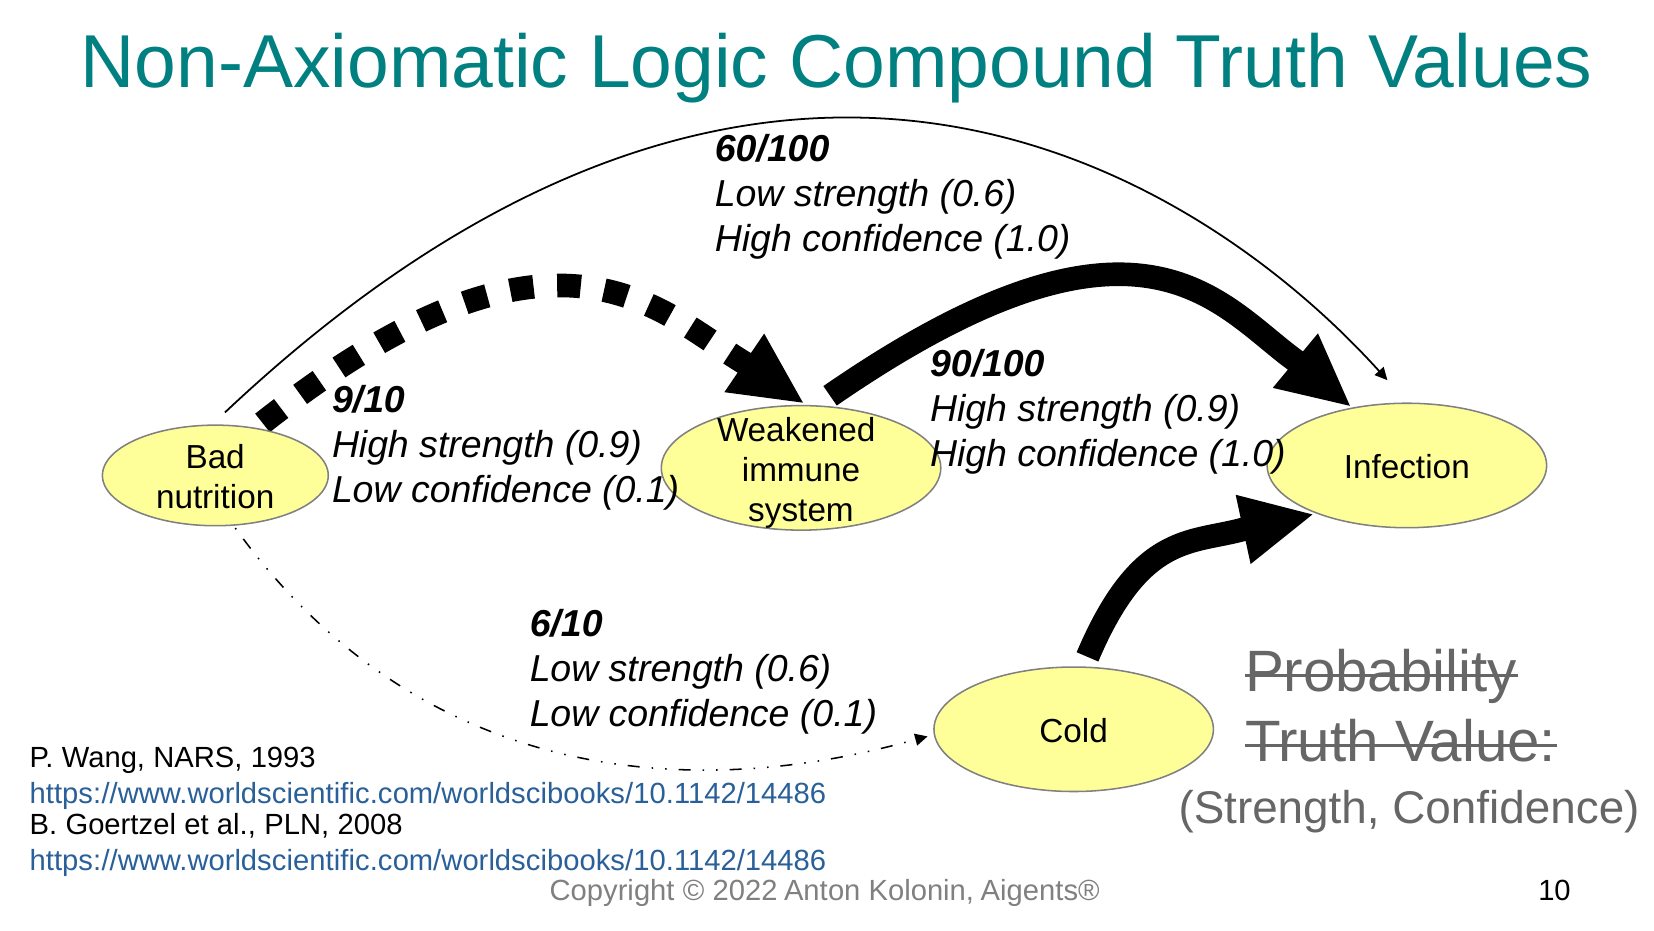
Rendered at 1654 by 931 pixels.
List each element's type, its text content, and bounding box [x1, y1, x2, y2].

text_box Probability Truth Value: [1230, 626, 1566, 712]
text_box P. Wang, NARS, 1993 https://www.worldscientific.com/worldscibooks/10.1142/14486 B. Goertzel et al., PLN, 2008 https://www.worldscientific.com/worldscibooks/10.1142/14486 [0, 744, 879, 871]
text_box 9/10 High strength (0.9) Low confidence (0.1) [317, 367, 612, 522]
text_box Cold [933, 667, 1214, 792]
text_box 6/10 Low strength (0.6) Low confidence (0.1) [515, 591, 818, 764]
text_box 90/100 High strength (0.9) High confidence (1.0) [915, 332, 1214, 498]
text_box (Strength, Confidence) [1163, 770, 1625, 841]
text_box Weakened immune system [661, 405, 924, 531]
text_box 60/100 Low strength (0.6) High confidence (1.0) [700, 116, 1003, 289]
text_box Infection [1267, 403, 1547, 528]
text_box Non-Axiomatic Logic Compound Truth Values [0, 4, 1625, 117]
text_box Bad nutrition [102, 425, 329, 526]
